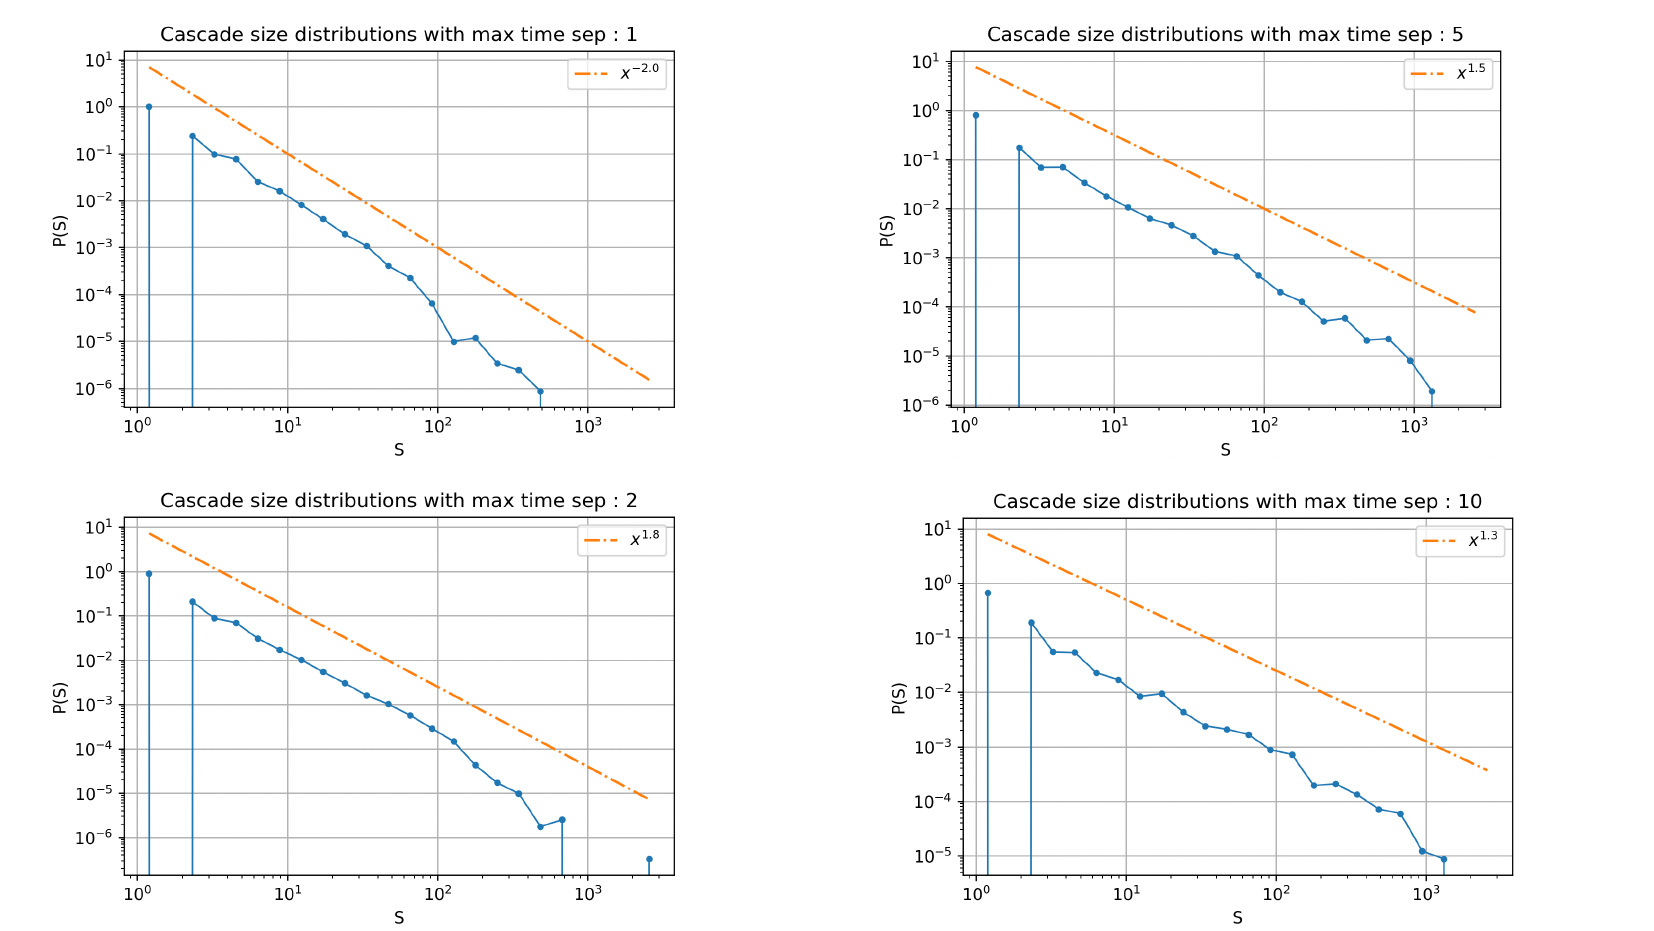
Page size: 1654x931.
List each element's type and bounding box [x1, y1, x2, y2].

picture [35, 0, 745, 931]
picture [862, 0, 1583, 931]
